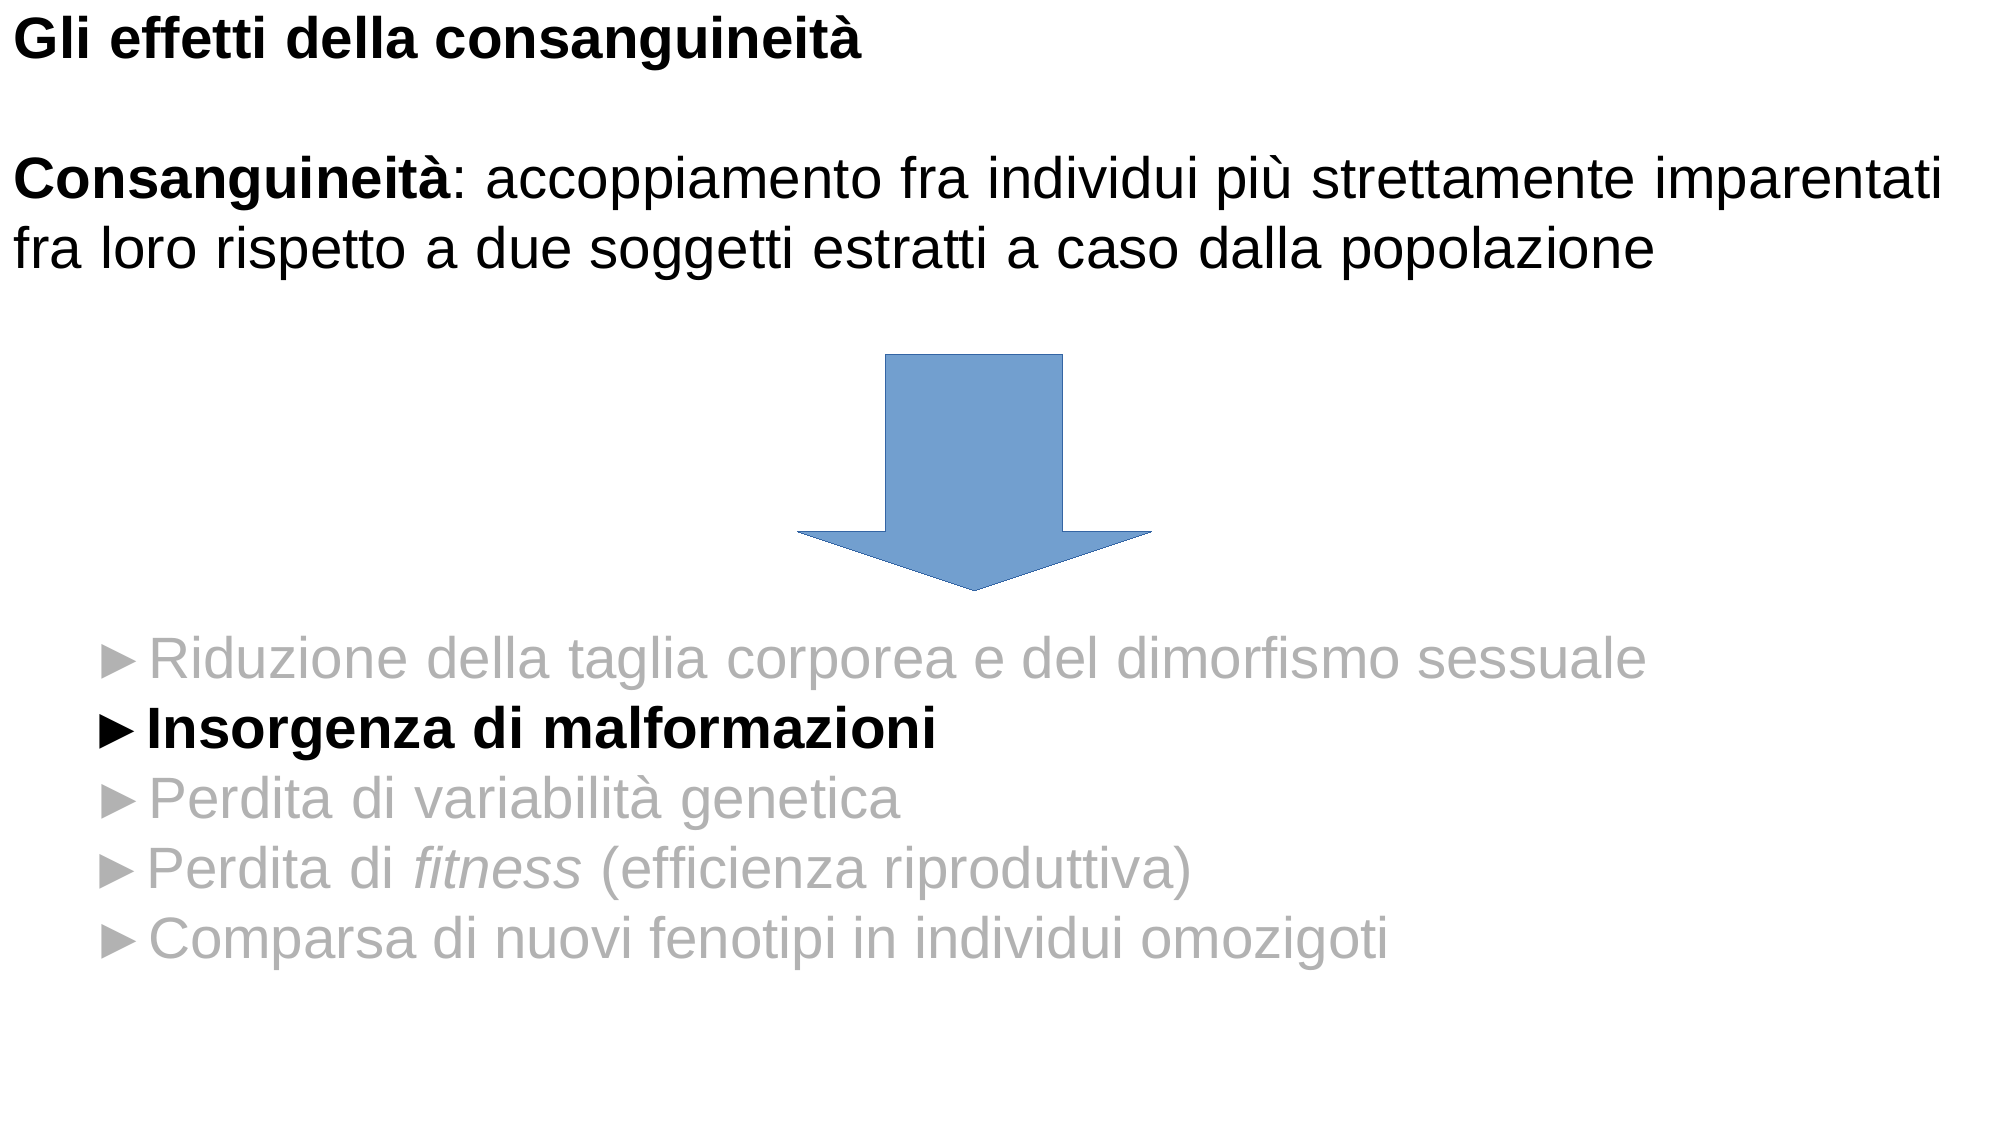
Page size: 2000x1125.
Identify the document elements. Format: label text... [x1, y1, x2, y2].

text_box [797, 354, 1152, 591]
text_box Gli effetti della consanguineità Consanguineità: accoppiamento fra individui più strettamente imparentati fra loro rispetto a due soggetti estratti a caso dalla popolazione [11, 0, 2000, 281]
text_box ►Riduzione della taglia corporea e del dimorfismo sessuale ►Insorgenza di malformazioni ►Perdita di variabilità genetica ►Perdita di fitness (efficienza riproduttiva) ►Comparsa di nuovi fenotipi in individui omozigoti [88, 620, 1999, 1010]
